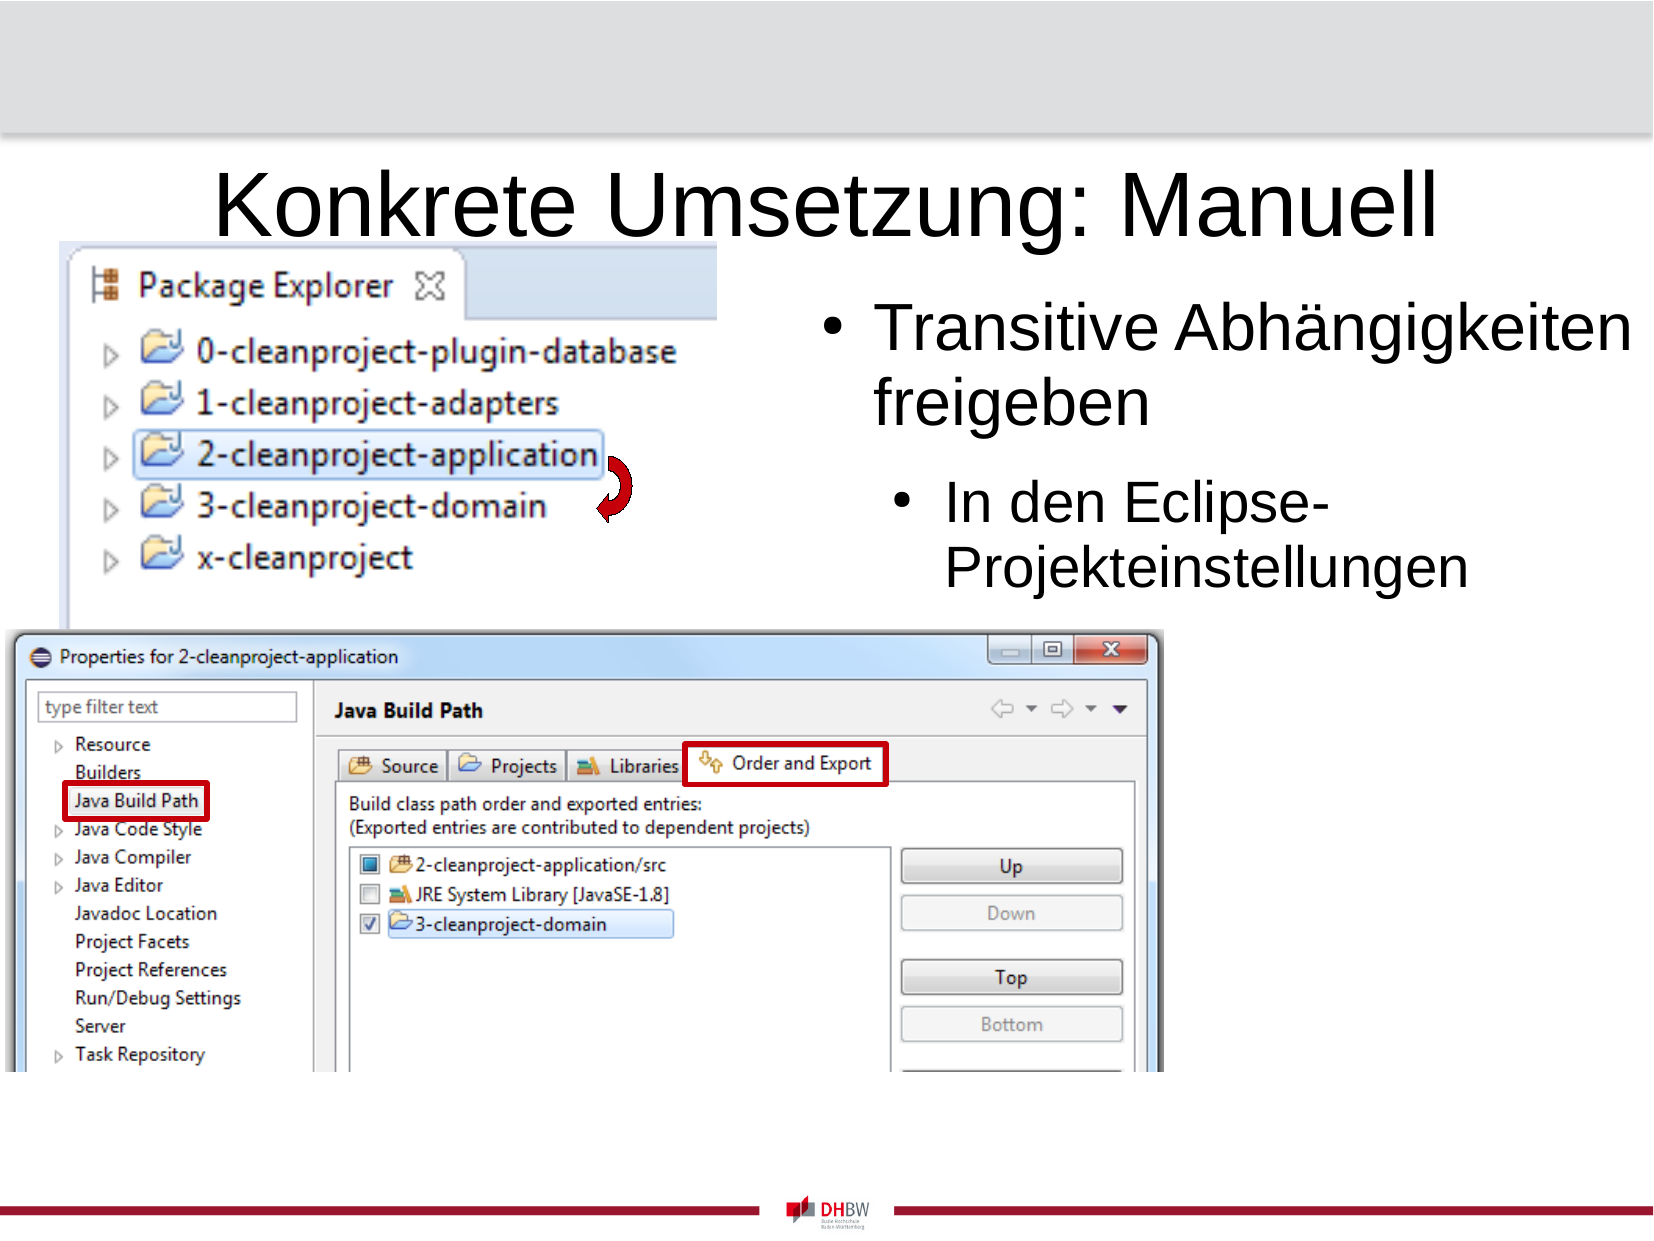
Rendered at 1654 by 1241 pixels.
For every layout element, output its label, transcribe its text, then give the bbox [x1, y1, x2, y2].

picture [0, 1, 1654, 1237]
text_box [596, 456, 633, 523]
title Konkrete Umsetzung: Manuell [82, 147, 1571, 257]
list Transitive Abhängigkeiten freigeben In den Eclipse-Projekteinstellungen [803, 290, 1642, 1010]
